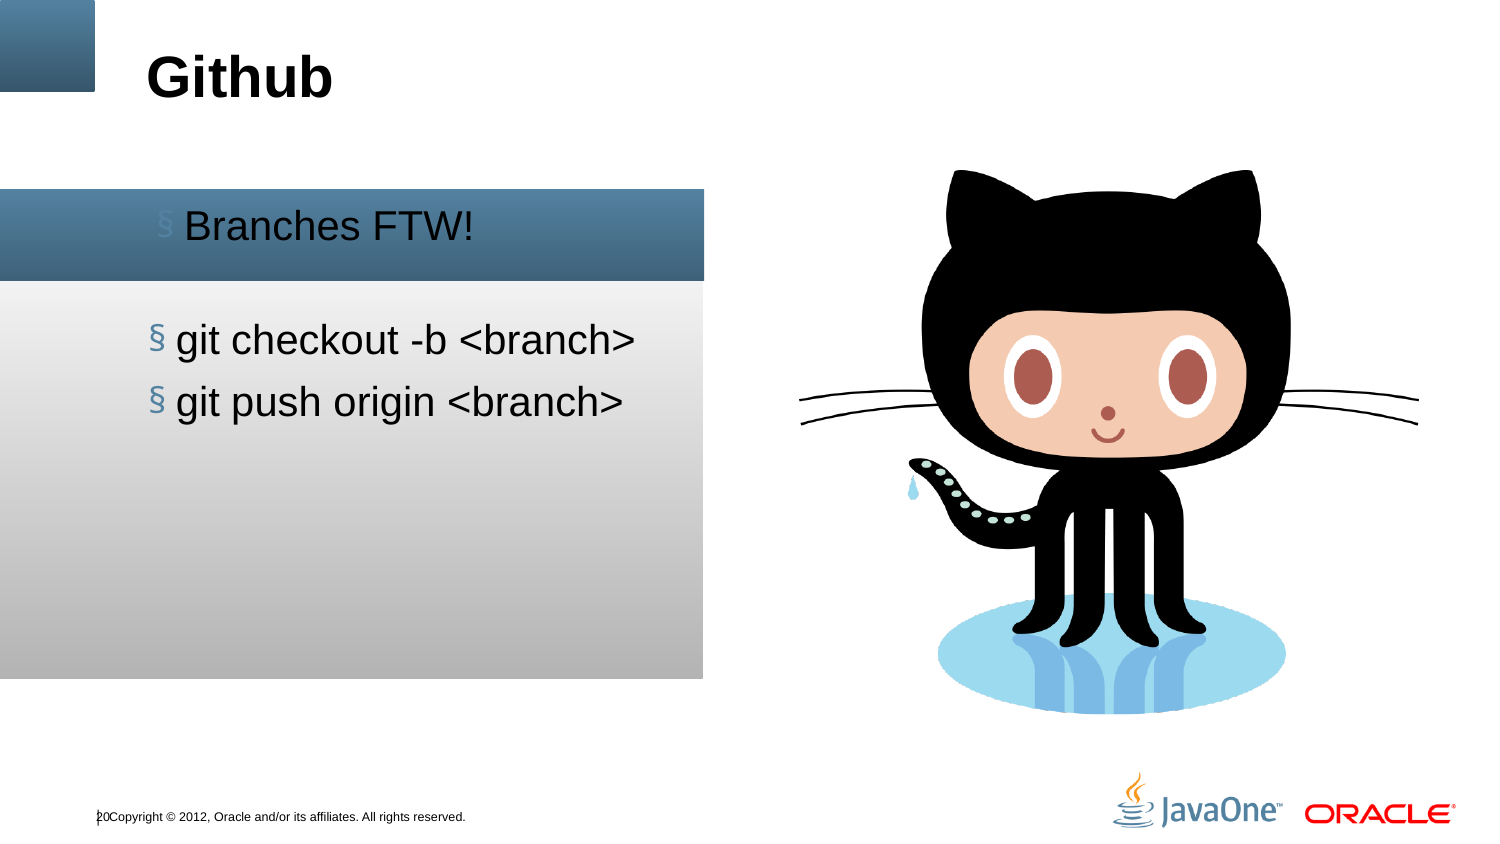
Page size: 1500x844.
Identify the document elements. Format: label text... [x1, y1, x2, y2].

list Branches FTW! [131, 190, 692, 281]
list git checkout -b <branch> git push origin <branch> [123, 305, 676, 656]
title Github [131, 40, 1481, 167]
picture [799, 133, 1419, 753]
picture [1095, 754, 1469, 844]
